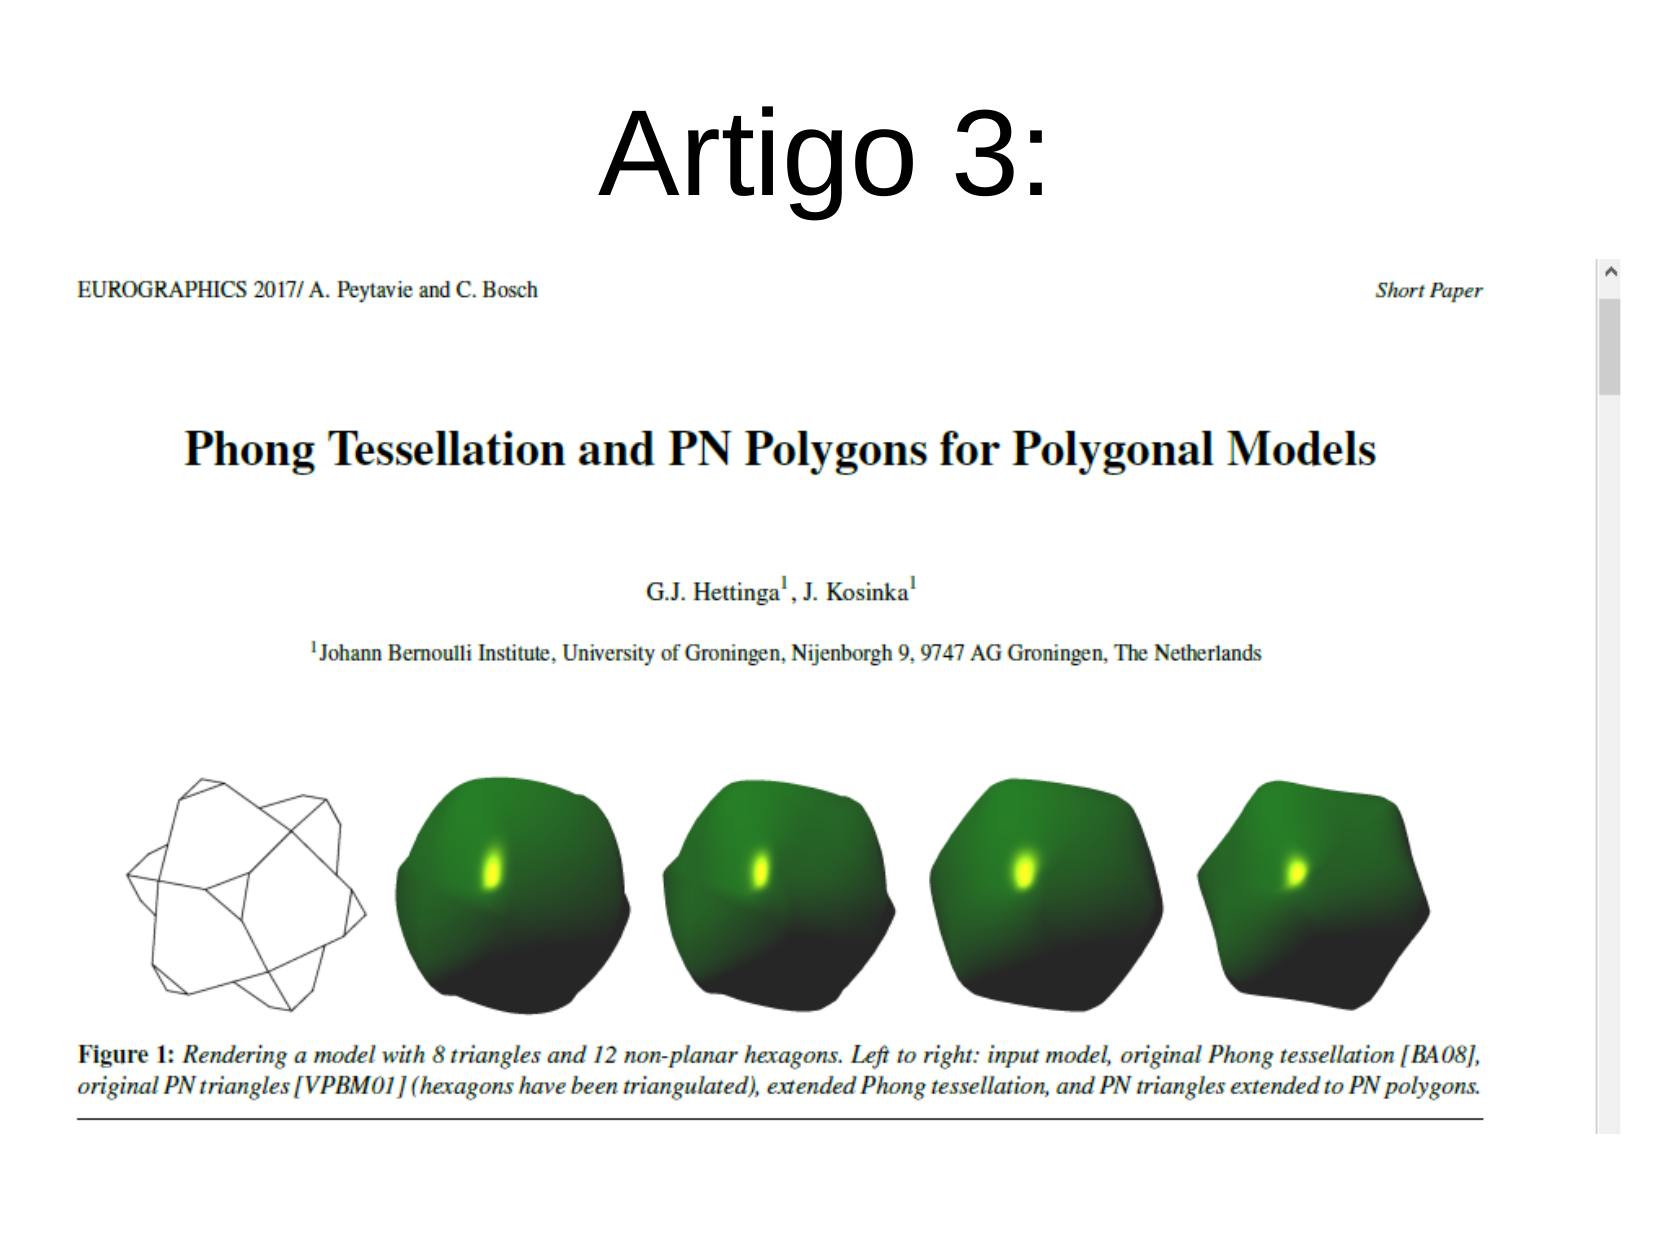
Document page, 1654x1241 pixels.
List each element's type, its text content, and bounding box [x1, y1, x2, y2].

picture [47, 259, 1621, 1134]
title Artigo 3: [82, 49, 1571, 257]
